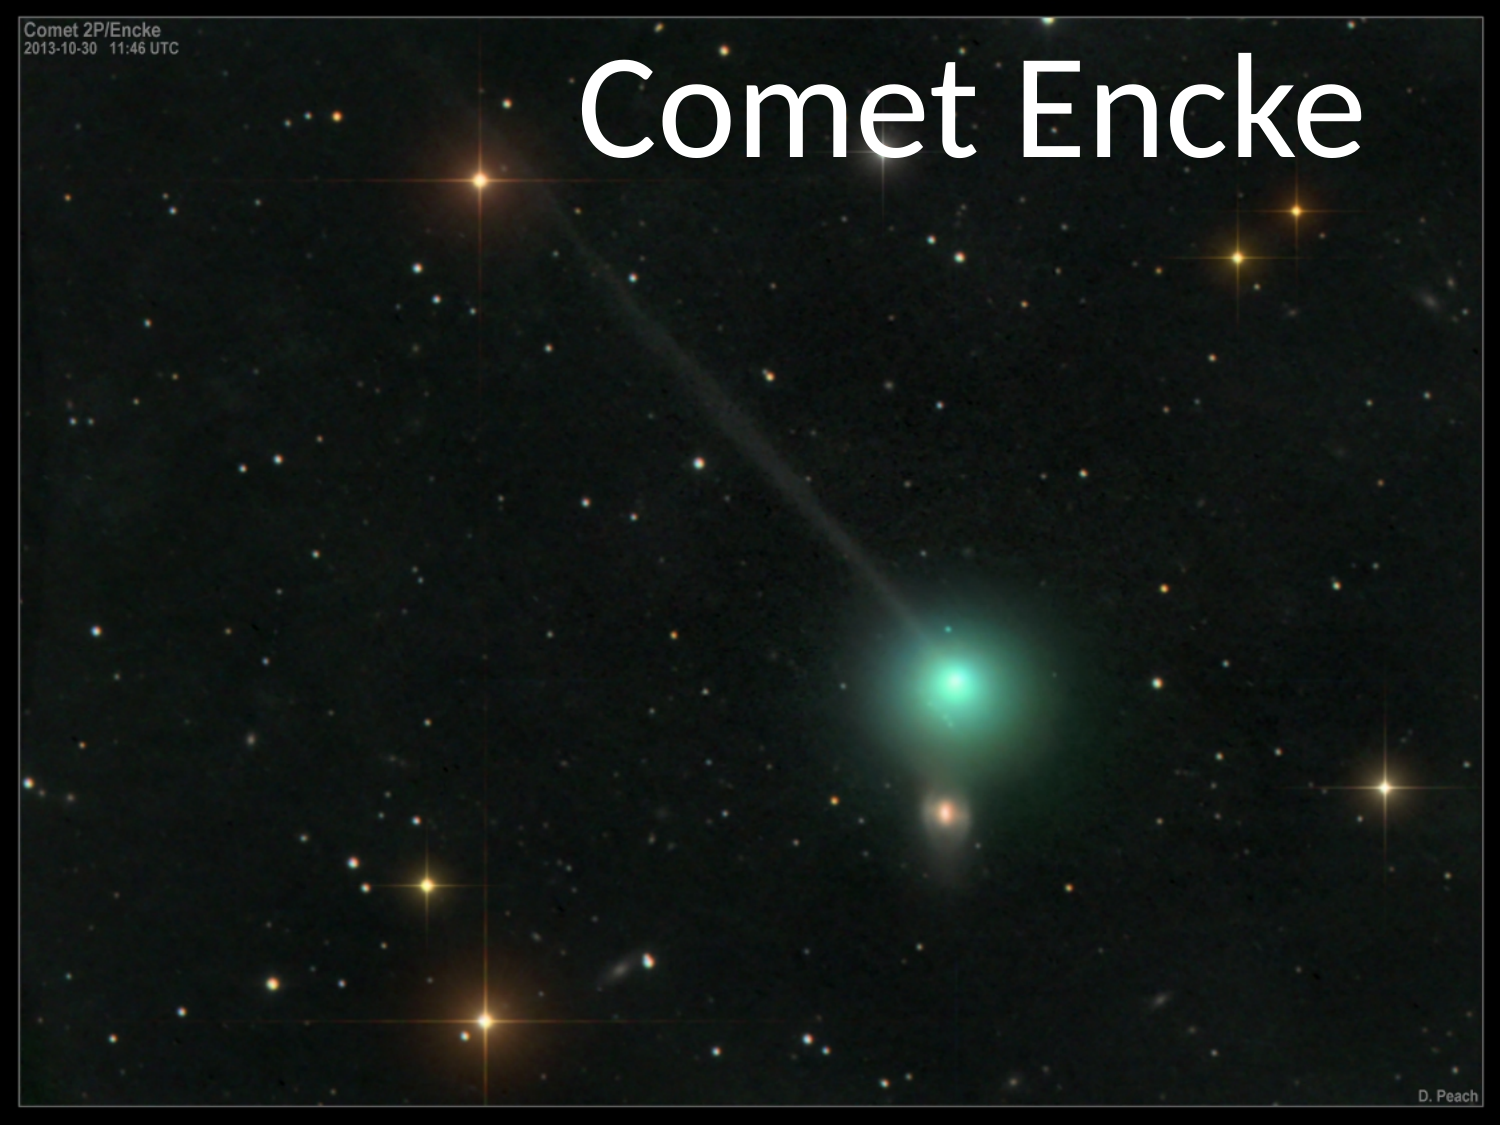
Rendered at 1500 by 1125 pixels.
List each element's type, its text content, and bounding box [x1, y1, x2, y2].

text_box Comet Encke [562, 0, 1438, 197]
picture [0, 0, 1500, 1125]
